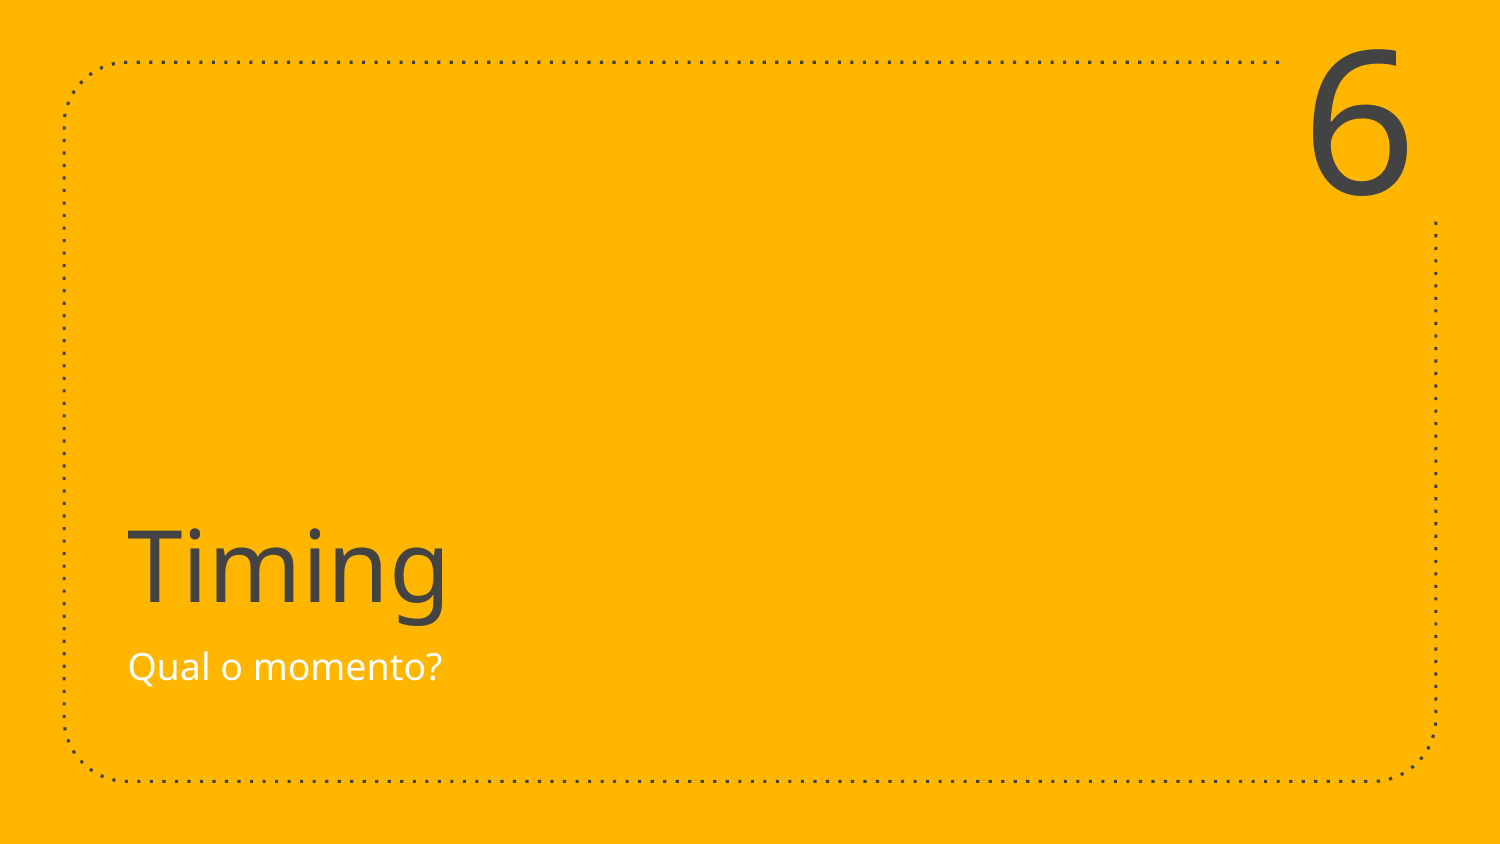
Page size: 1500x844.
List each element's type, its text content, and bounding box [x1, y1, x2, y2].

title Timing [112, 447, 1388, 628]
text_box 6 [1281, 0, 1439, 229]
subtitle Qual o momento? [112, 628, 1388, 758]
